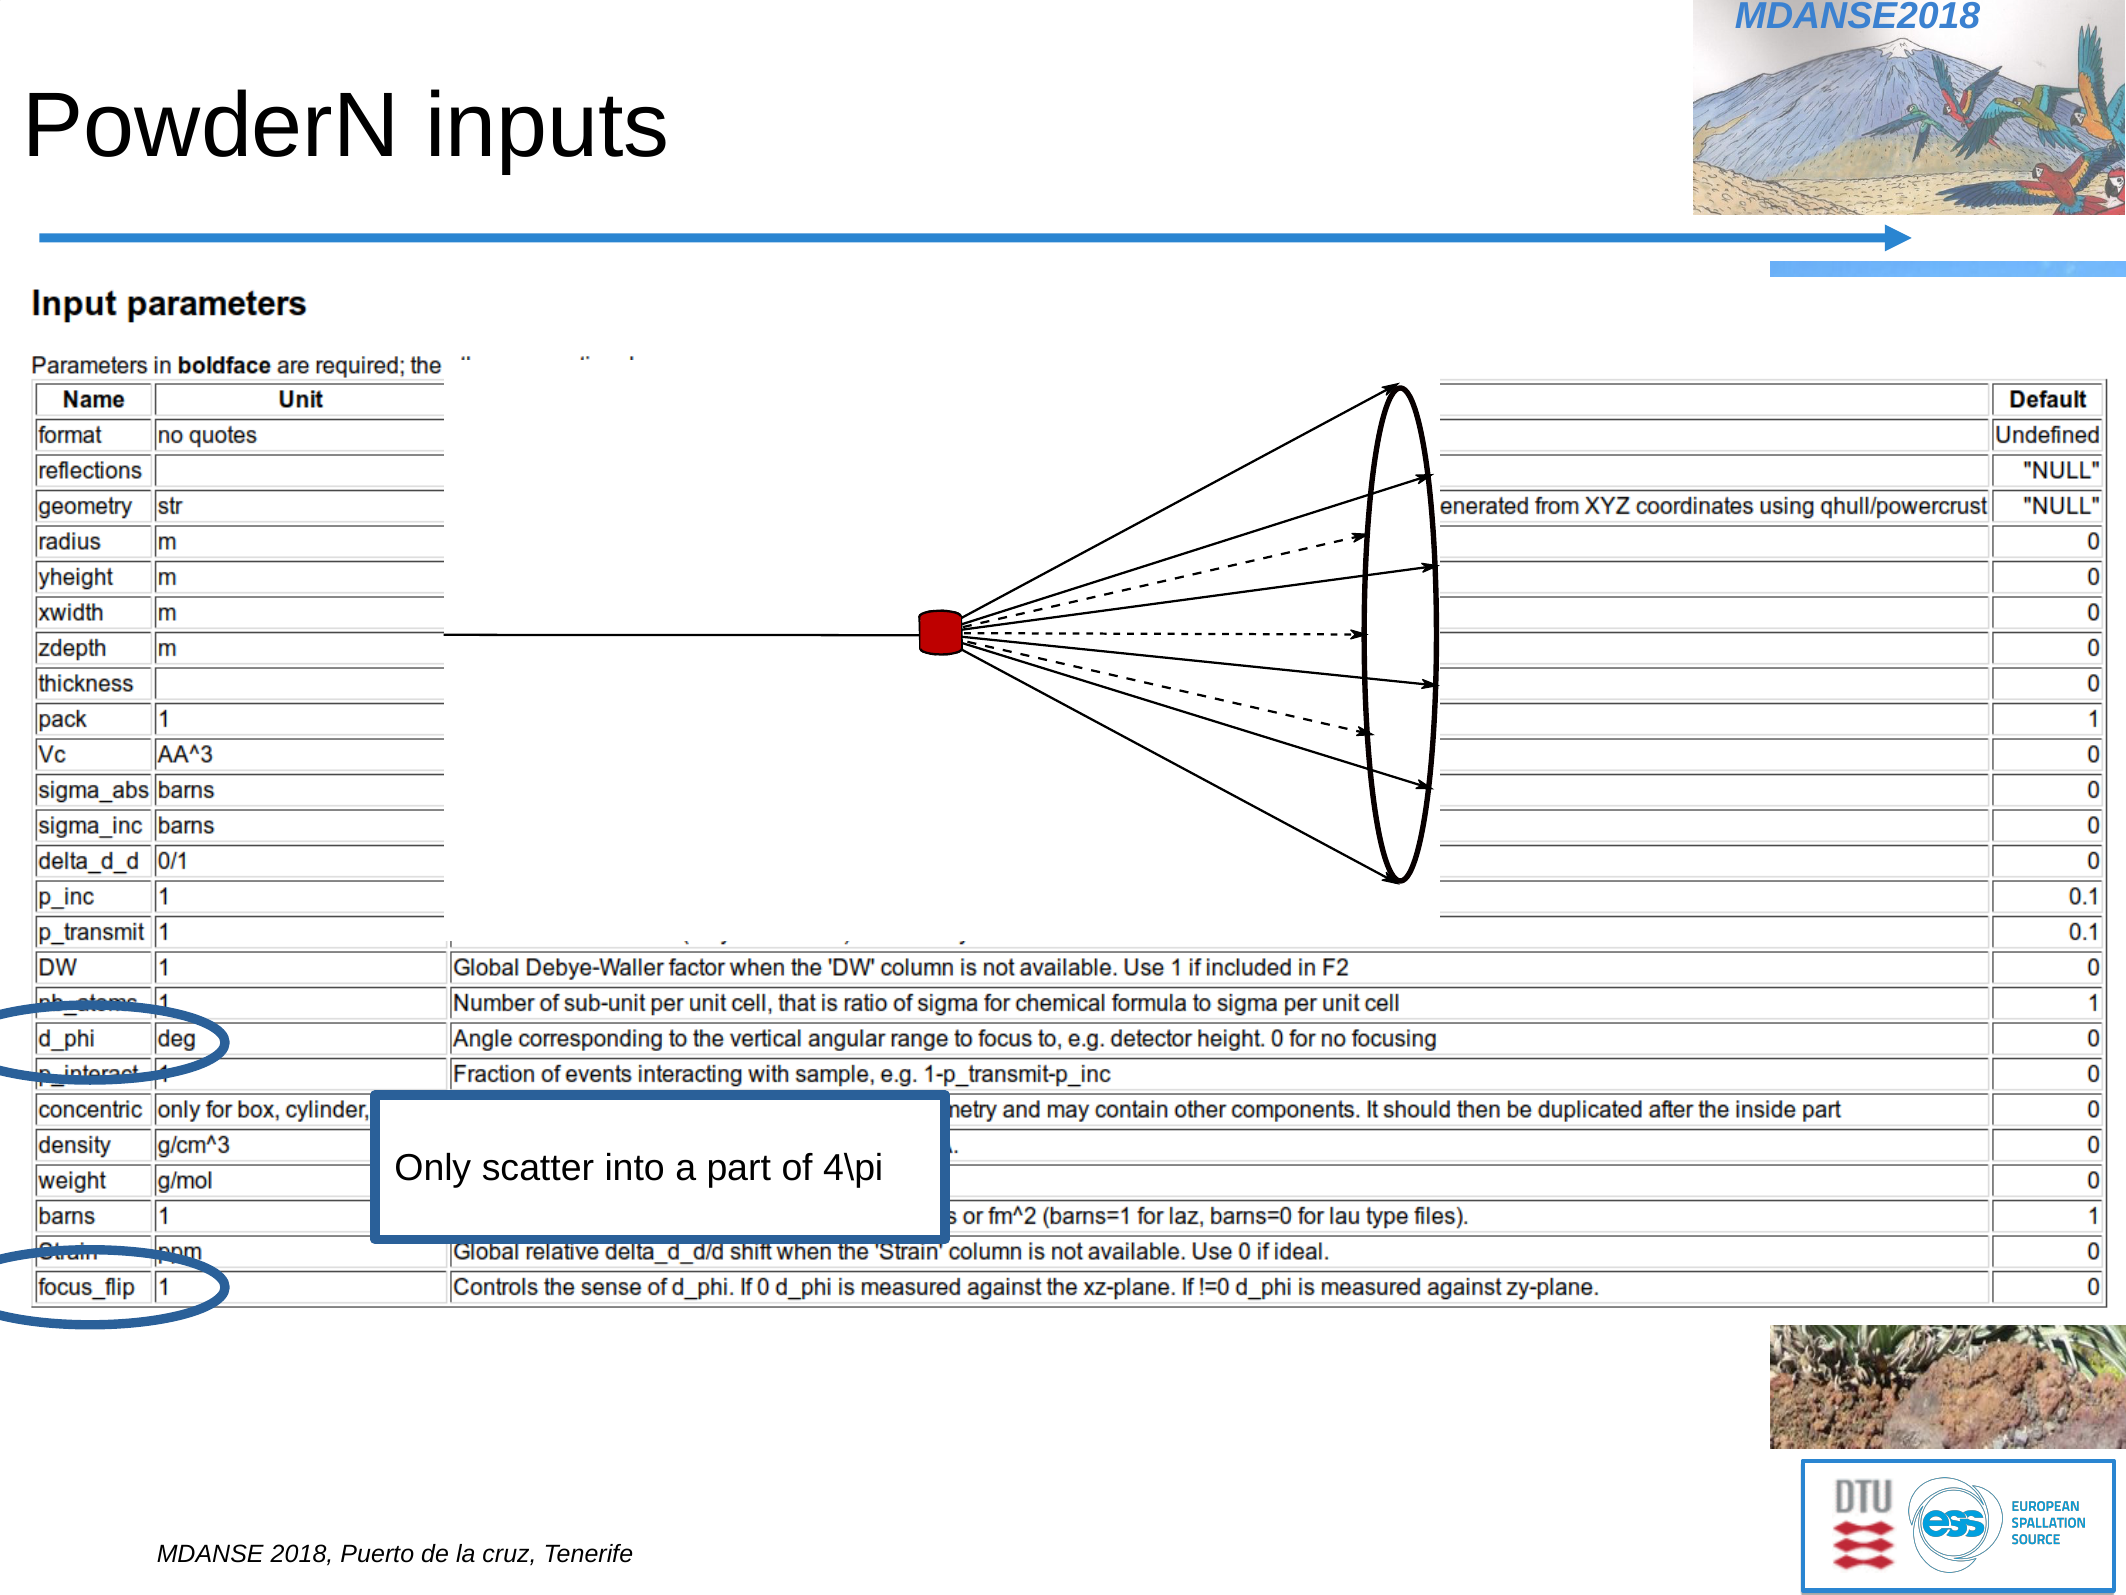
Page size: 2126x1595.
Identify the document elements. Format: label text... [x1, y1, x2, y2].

picture [6, 261, 2126, 1449]
picture [6, 1010, 220, 1075]
title PowderN inputs [22, 40, 1938, 209]
picture [1908, 1477, 2085, 1573]
picture [1693, 0, 2125, 215]
picture [6, 1255, 220, 1320]
text_box Only scatter into a part of 4\pi [375, 1095, 946, 1240]
picture [1832, 1477, 1897, 1573]
